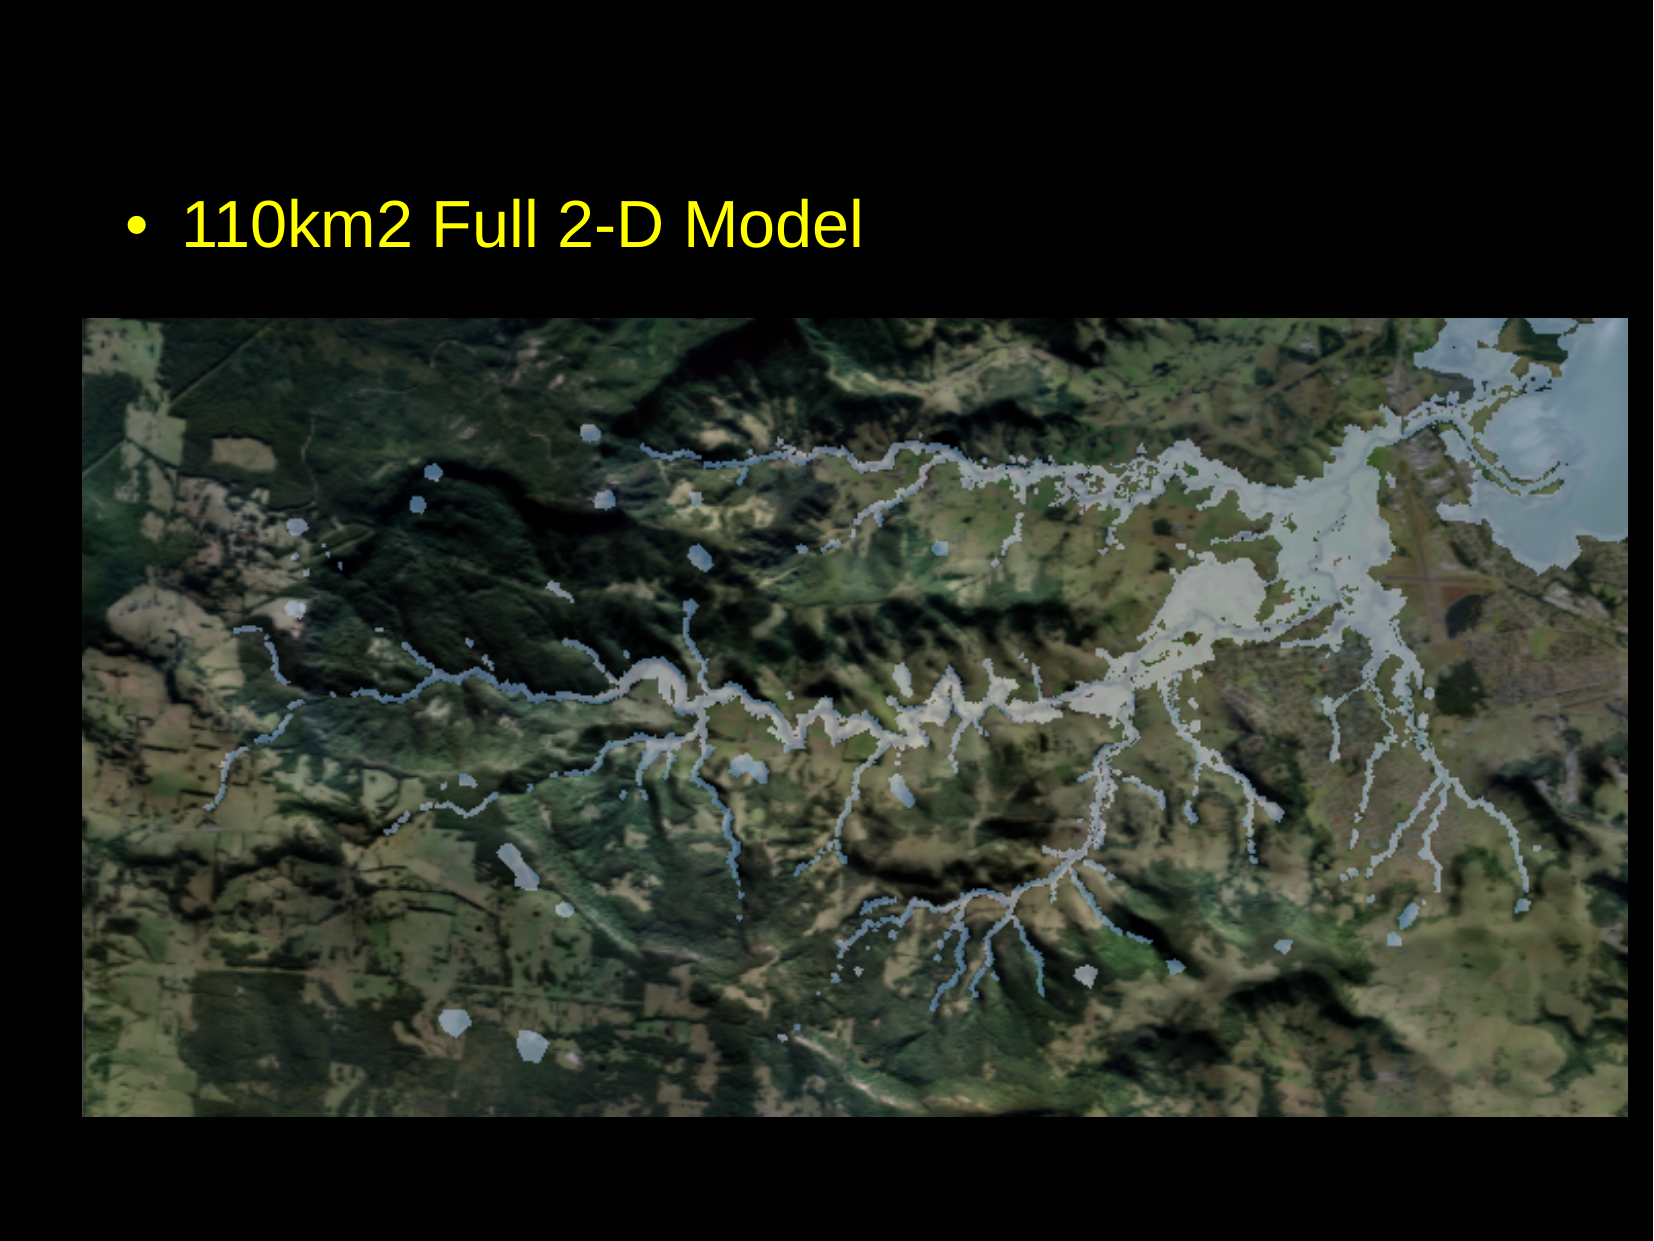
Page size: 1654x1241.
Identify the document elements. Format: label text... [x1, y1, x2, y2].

list 110km2 Full 2-D Model [110, 179, 1516, 318]
picture [82, 318, 1628, 1117]
